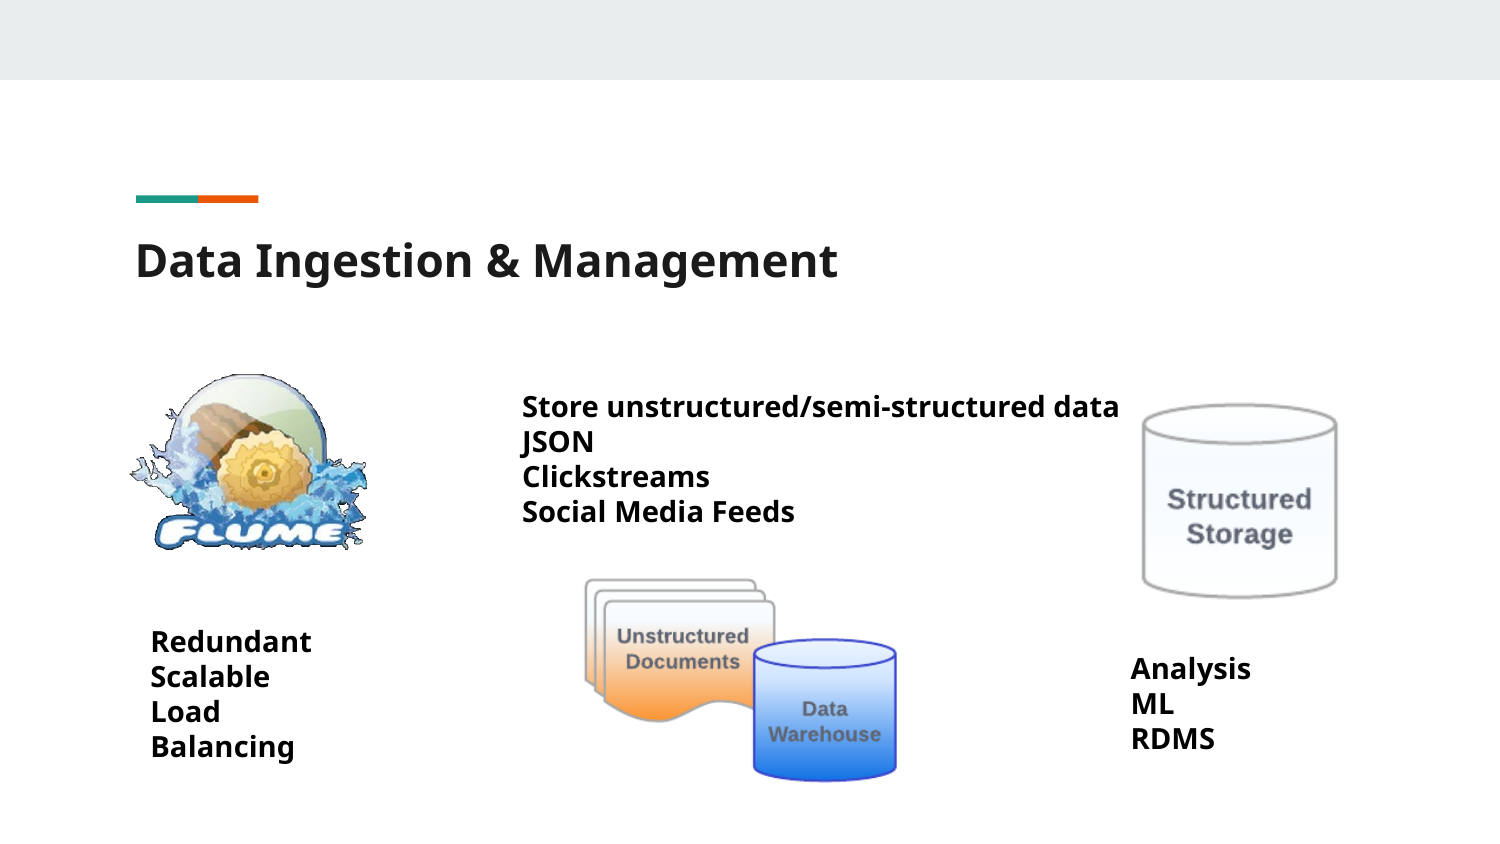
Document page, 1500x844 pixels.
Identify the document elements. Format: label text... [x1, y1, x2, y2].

picture [57, 316, 437, 608]
text_box Analysis ML RDMS [1115, 635, 1365, 780]
picture [1099, 361, 1381, 643]
text_box Redundant Scalable Load Balancing [135, 608, 385, 753]
title Data Ingestion & Management [119, 216, 1381, 305]
picture [546, 551, 938, 817]
text_box Store unstructured/semi-structured data JSON Clickstreams Social Media Feeds [506, 373, 1149, 551]
